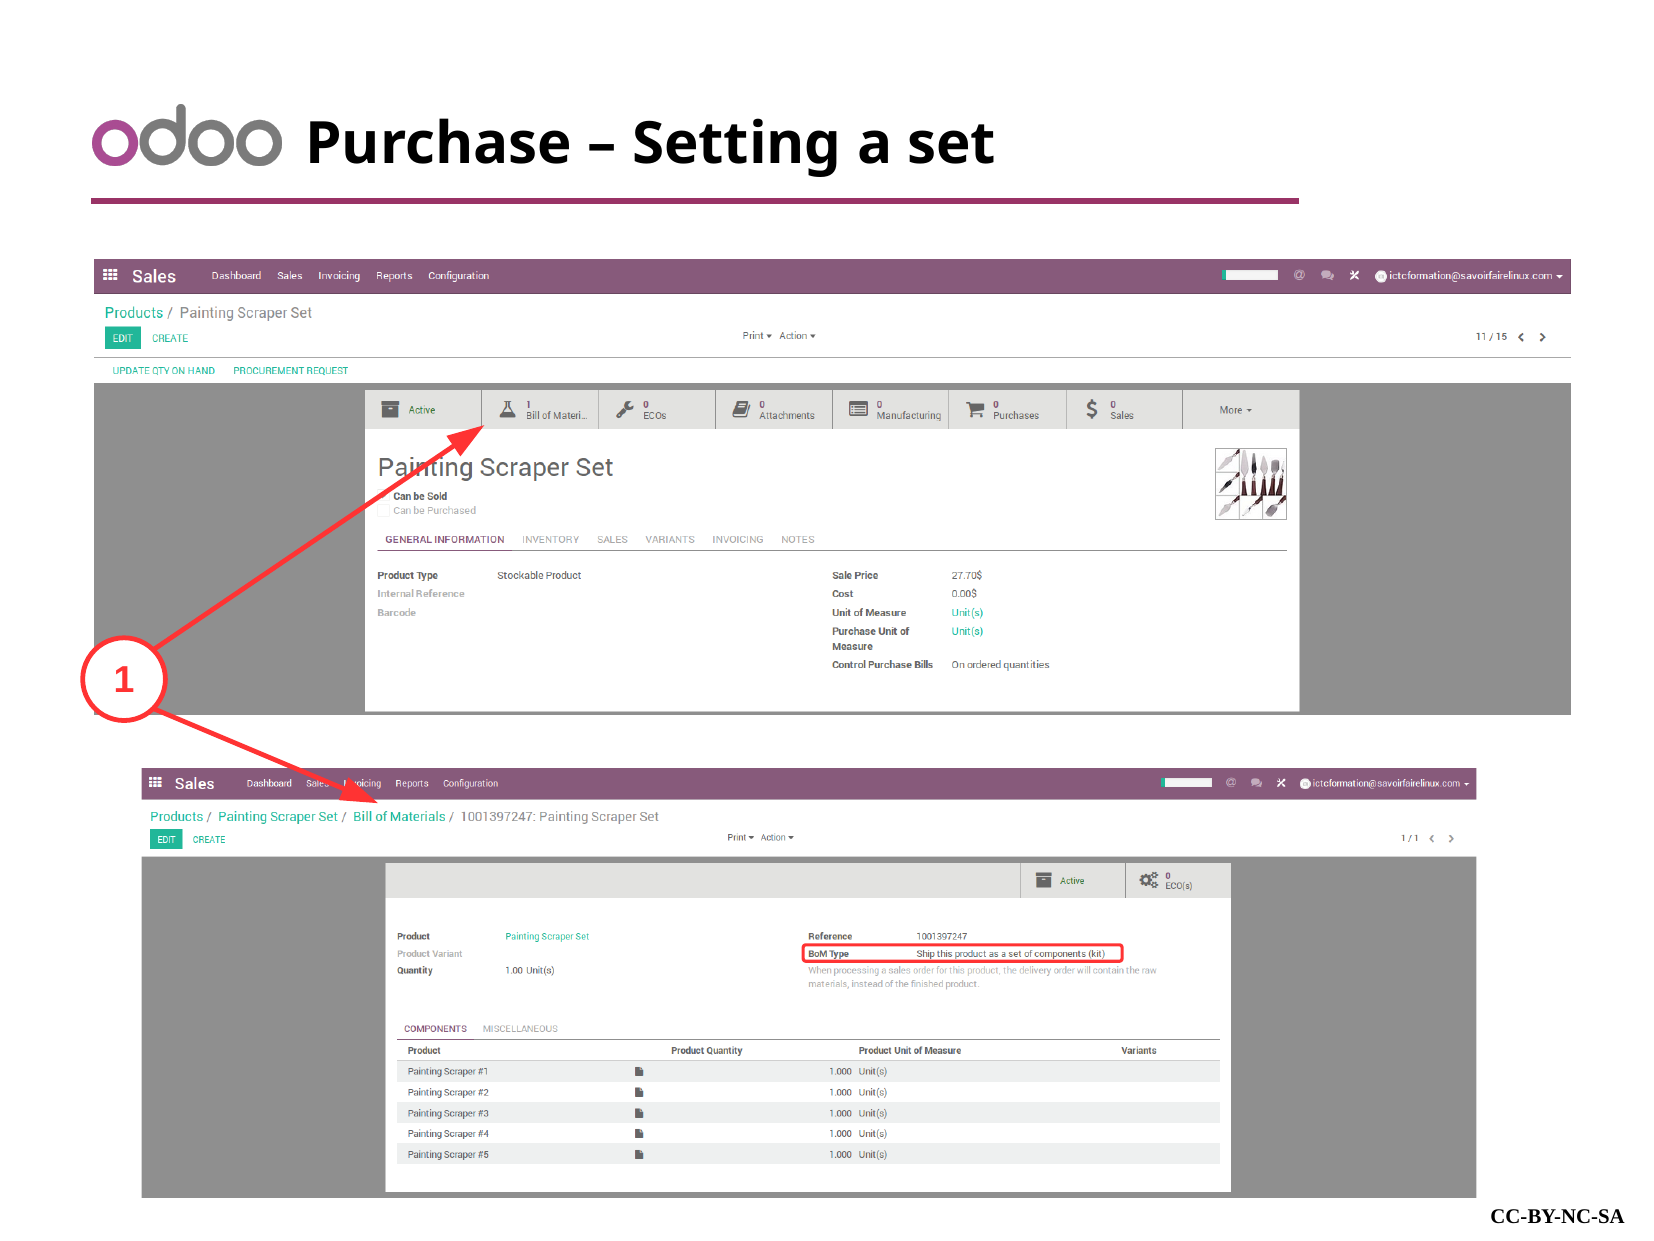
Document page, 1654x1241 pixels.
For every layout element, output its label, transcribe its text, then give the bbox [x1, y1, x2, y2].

title Purchase – Setting a set [305, 37, 1568, 245]
text_box 1 [82, 637, 166, 721]
picture [147, 711, 160, 715]
text_box [803, 944, 1123, 962]
picture [94, 709, 101, 715]
picture [141, 768, 1477, 1205]
picture [92, 104, 282, 166]
picture [94, 259, 1571, 715]
